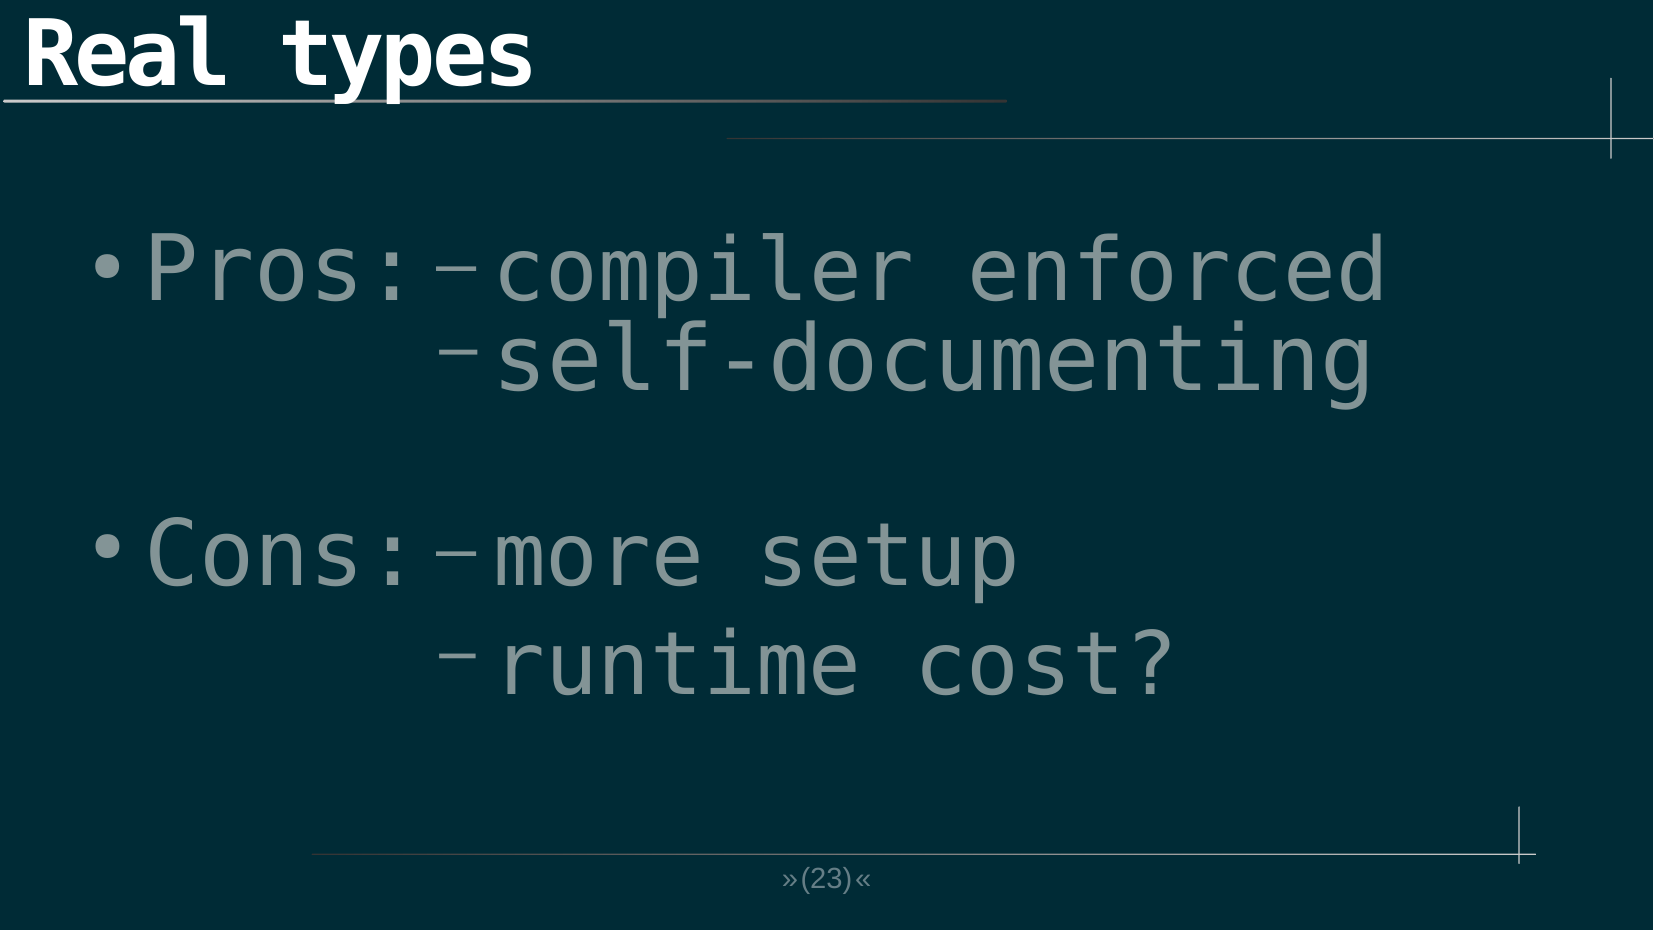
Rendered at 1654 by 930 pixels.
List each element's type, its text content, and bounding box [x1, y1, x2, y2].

list Pros: – compiler enforced self-documenting Cons: – more setup runtime cost? [0, 157, 1569, 885]
title Real types [23, 0, 1588, 108]
